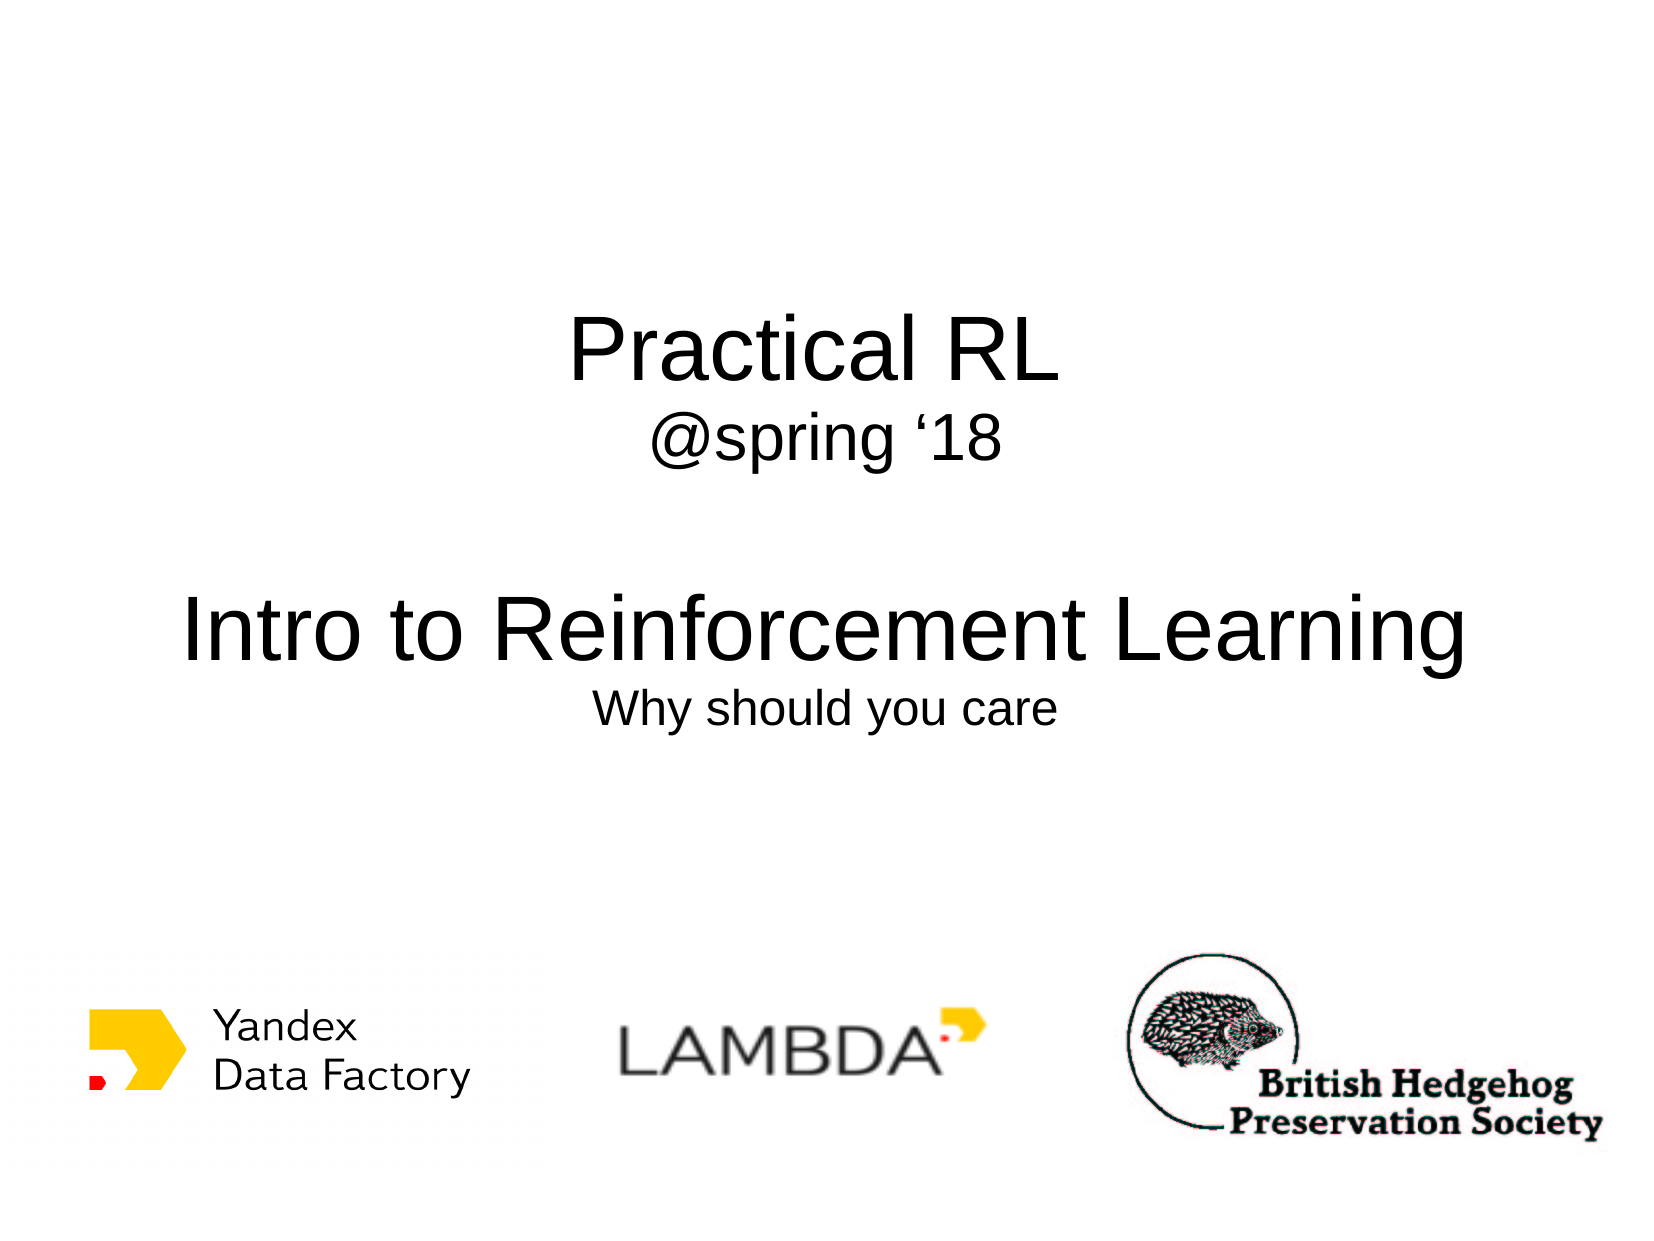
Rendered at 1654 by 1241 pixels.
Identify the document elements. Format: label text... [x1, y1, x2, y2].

picture [0, 929, 556, 1171]
picture [1050, 869, 1654, 1241]
picture [585, 872, 1006, 1213]
text_box Practical RL @spring ‘18 Intro to Reinforcement Learning Why should you care [0, 297, 1654, 736]
